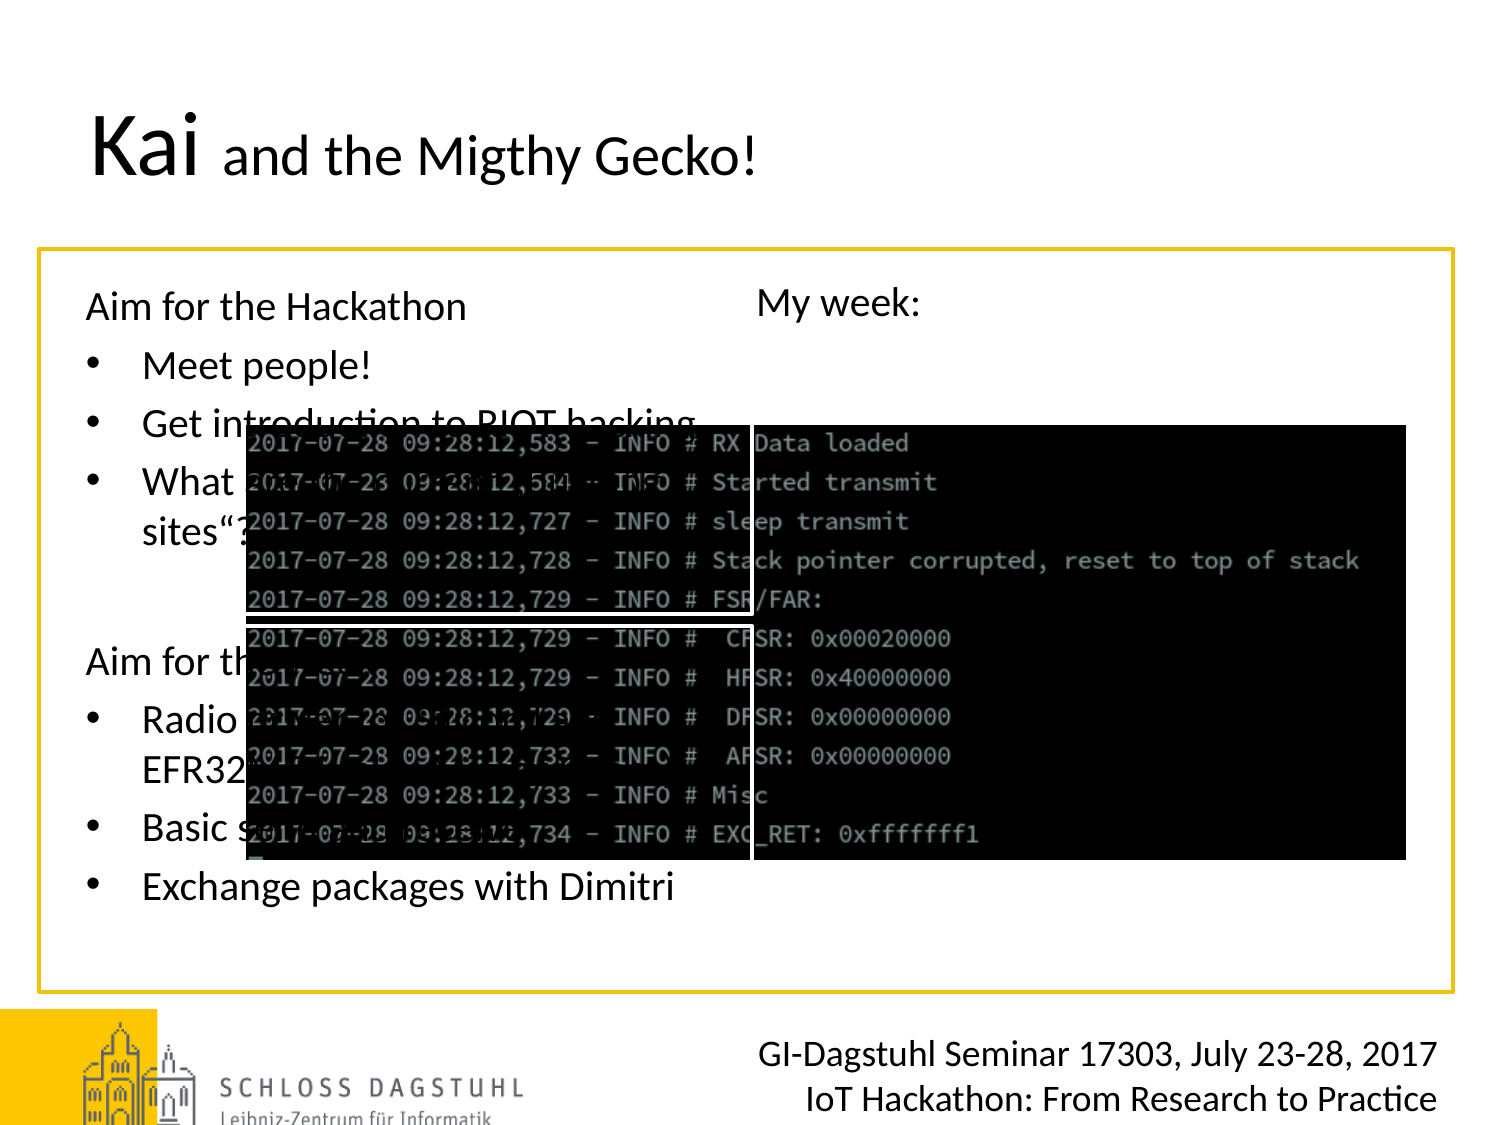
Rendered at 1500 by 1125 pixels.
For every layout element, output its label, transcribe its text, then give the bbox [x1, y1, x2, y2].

text_box Aim for the week Radio driver for Silicon Labs EFR32MG1 (aka. Migthy Gecko) Basic send and receive Exchange packages with Dimitri [70, 625, 752, 969]
text_box Aim for the Hackathon Meet people! Get introduction to RIOT hacking What are the current „building sites“? [70, 271, 752, 615]
picture [246, 425, 1406, 860]
picture [0, 1009, 523, 1125]
text_box My week: [741, 266, 1424, 809]
title Kai and the Migthy Gecko! [75, 45, 856, 233]
text_box GI-Dagstuhl Seminar 17303, July 23-28, 2017 IoT Hackathon: From Research to Practice [559, 1021, 1454, 1125]
